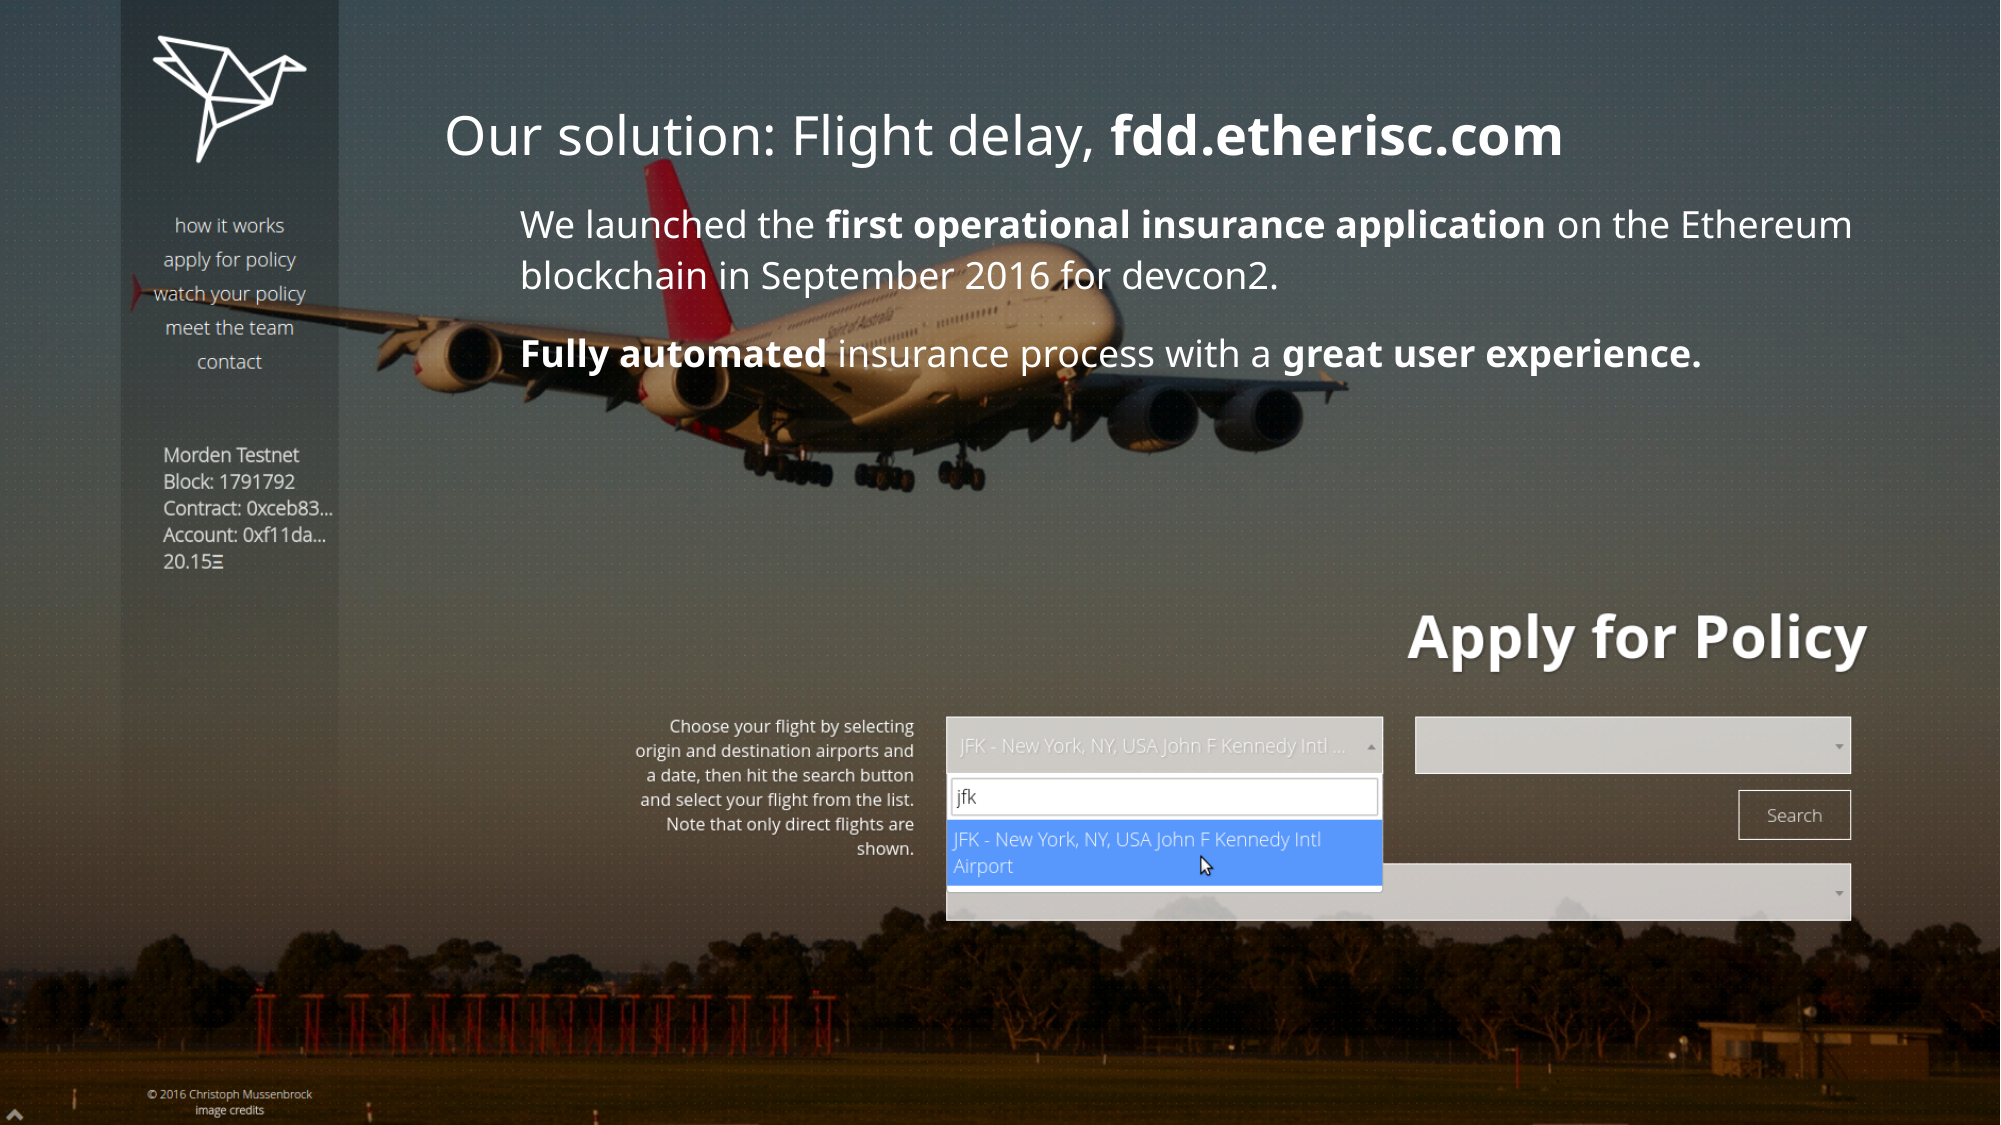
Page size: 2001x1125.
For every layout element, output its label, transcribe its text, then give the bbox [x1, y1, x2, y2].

text_box Our solution: Flight delay, fdd.etherisc.com We launched the first operational insurance application on the Ethereum blockchain in September 2016 for devcon2. Fully automated insurance process with a great user experience. [430, 90, 1966, 553]
picture [0, 0, 2000, 1125]
